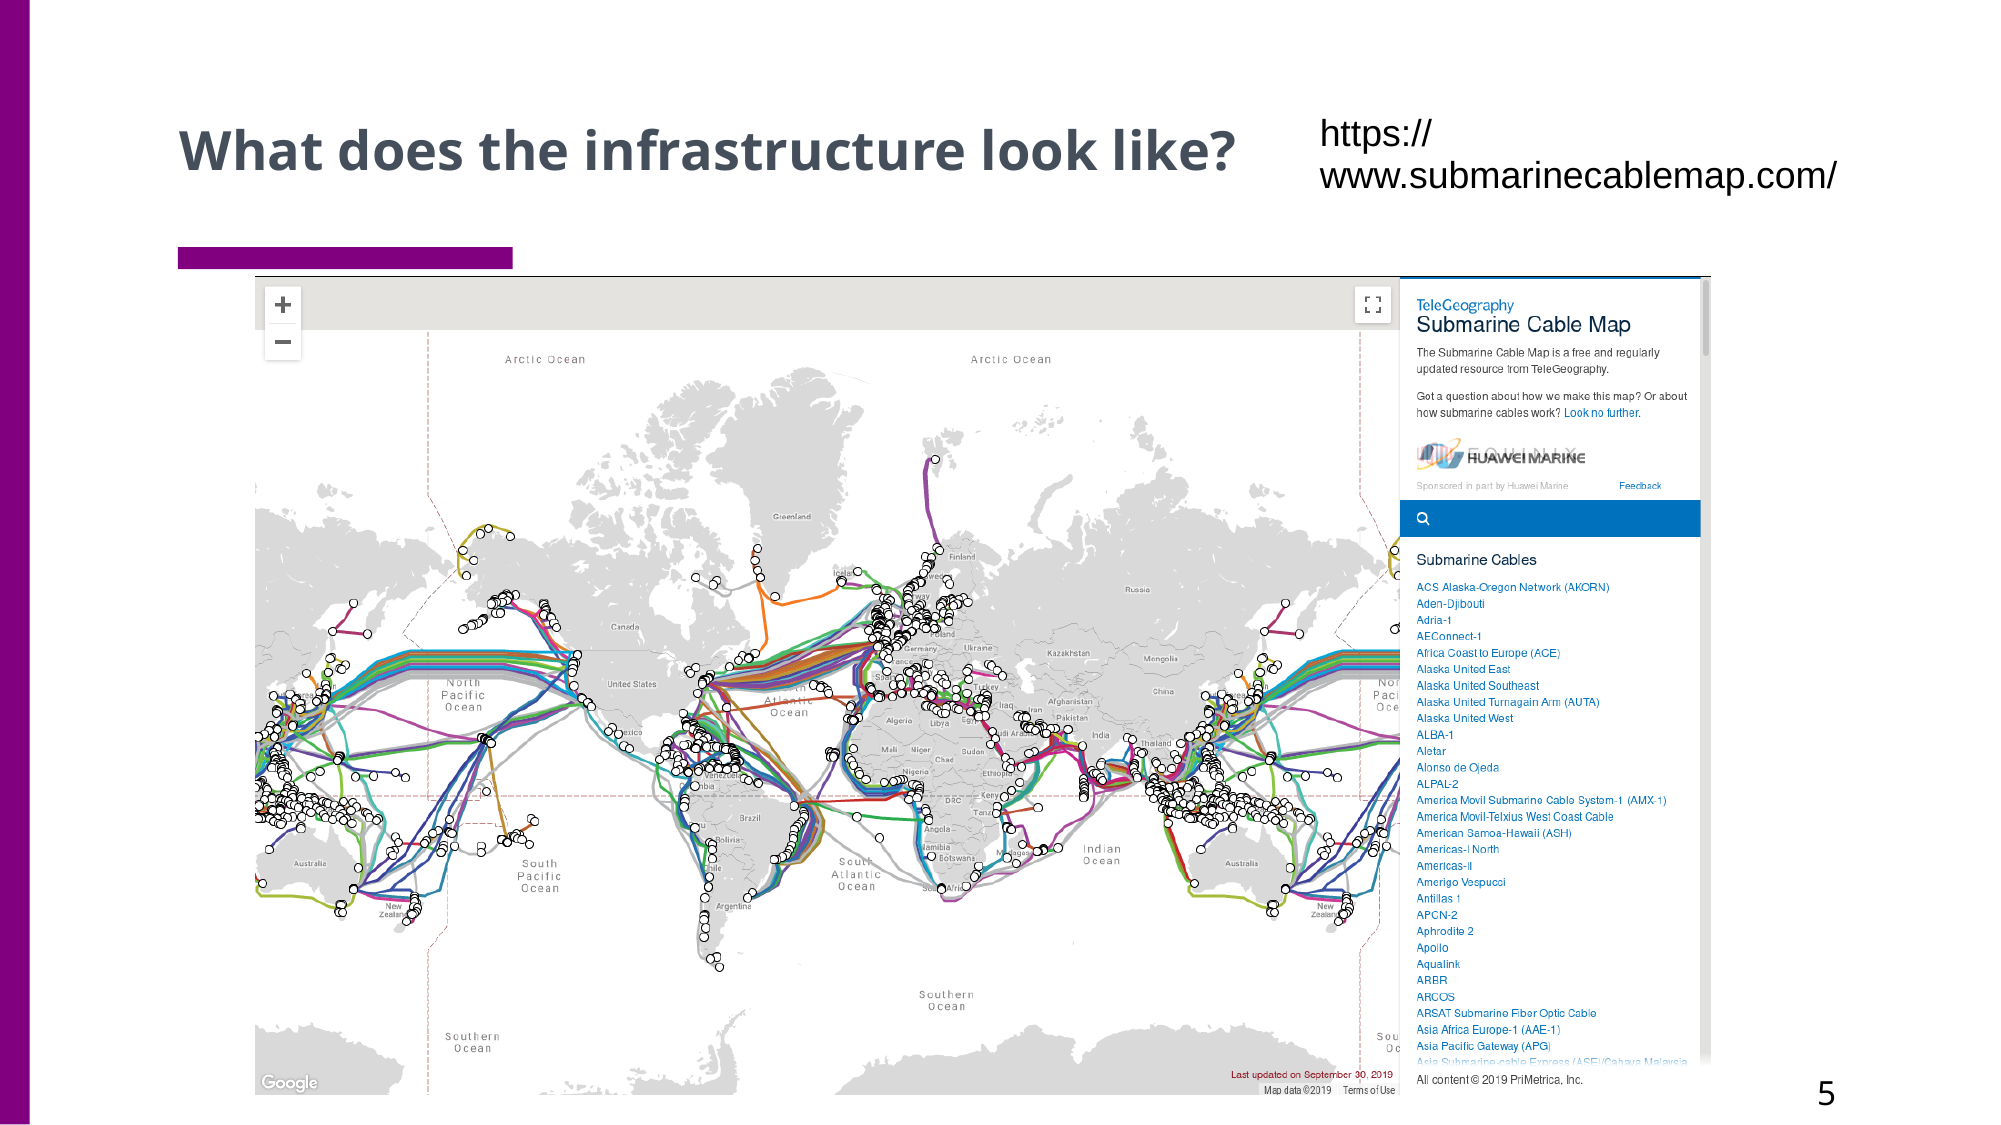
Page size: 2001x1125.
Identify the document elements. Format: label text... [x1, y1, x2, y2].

text_box What does the infrastructure look like? [165, 104, 1351, 465]
picture [255, 276, 1711, 1096]
text_box https://www.submarinecablemap.com/ [1305, 104, 1921, 240]
